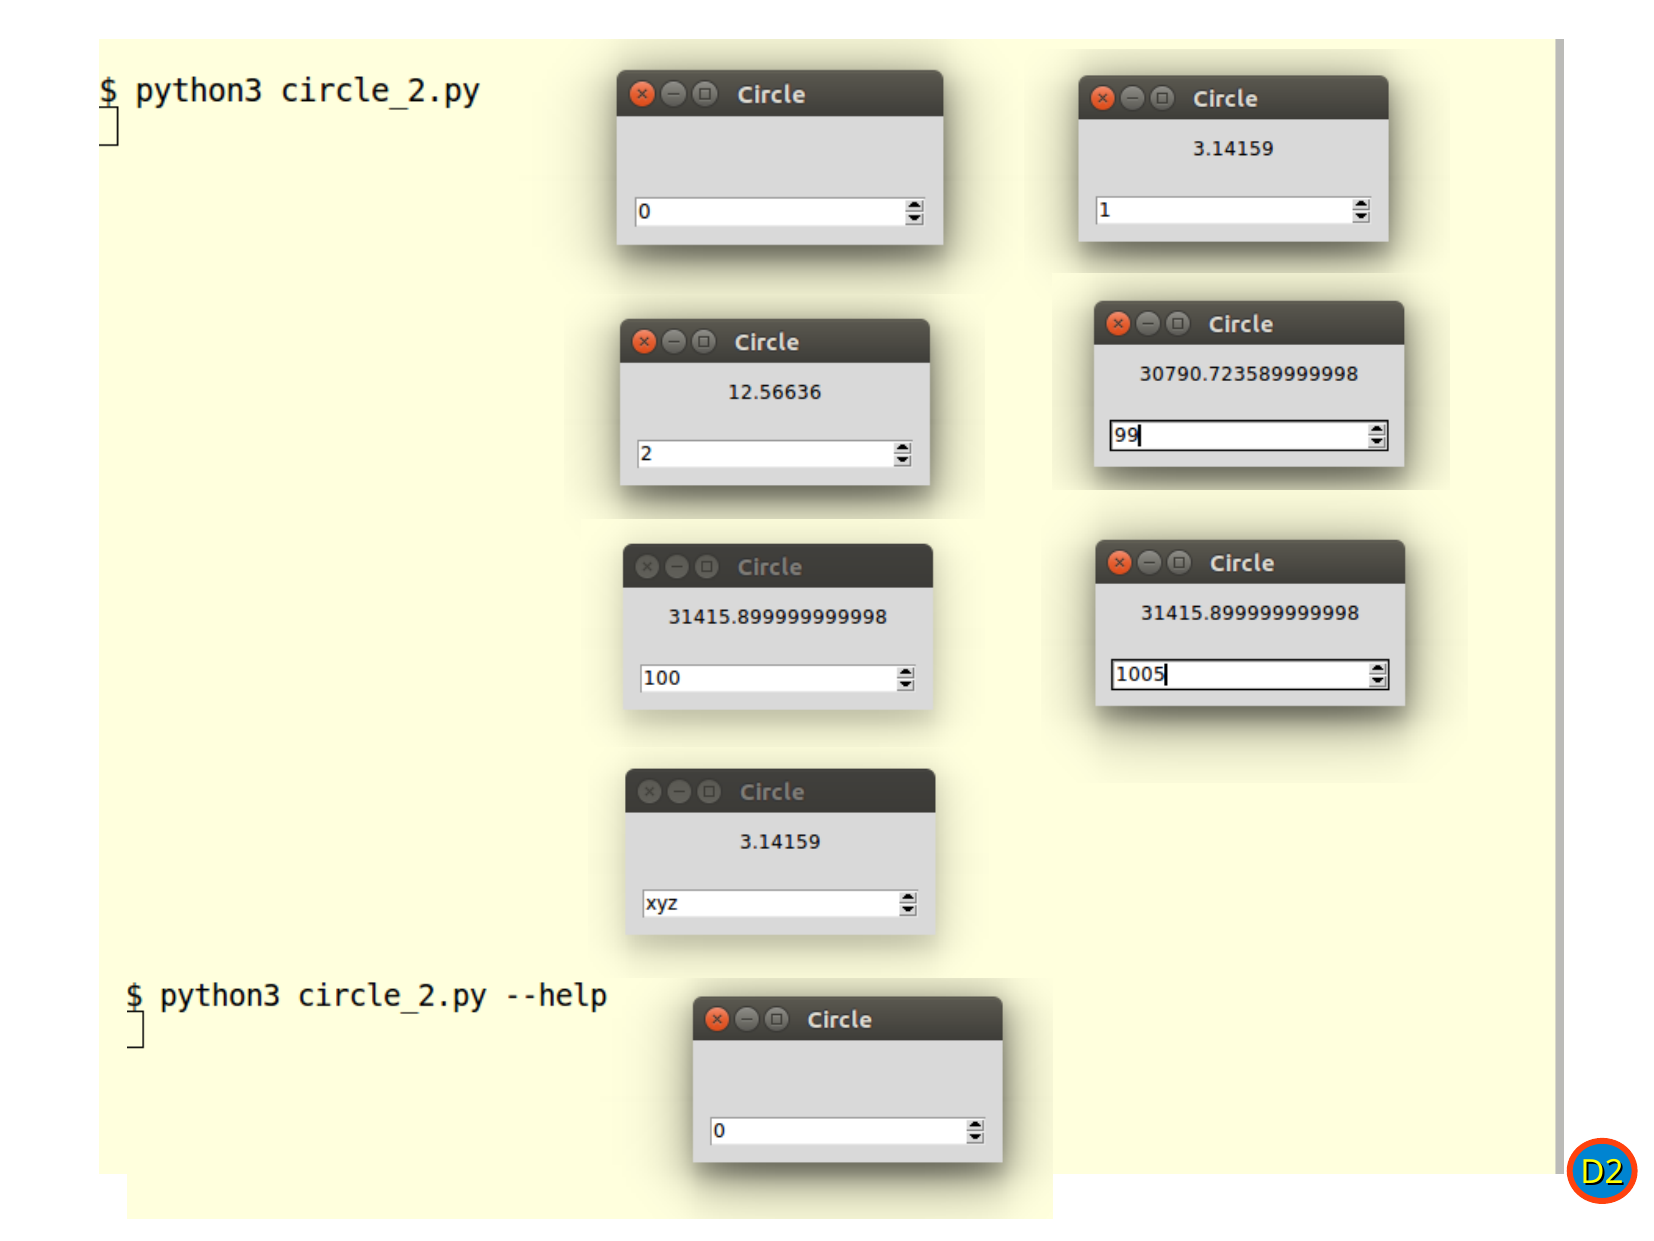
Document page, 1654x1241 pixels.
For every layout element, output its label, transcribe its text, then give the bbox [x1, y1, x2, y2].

text_box D2 [1569, 1140, 1635, 1202]
picture [99, 39, 1564, 1220]
